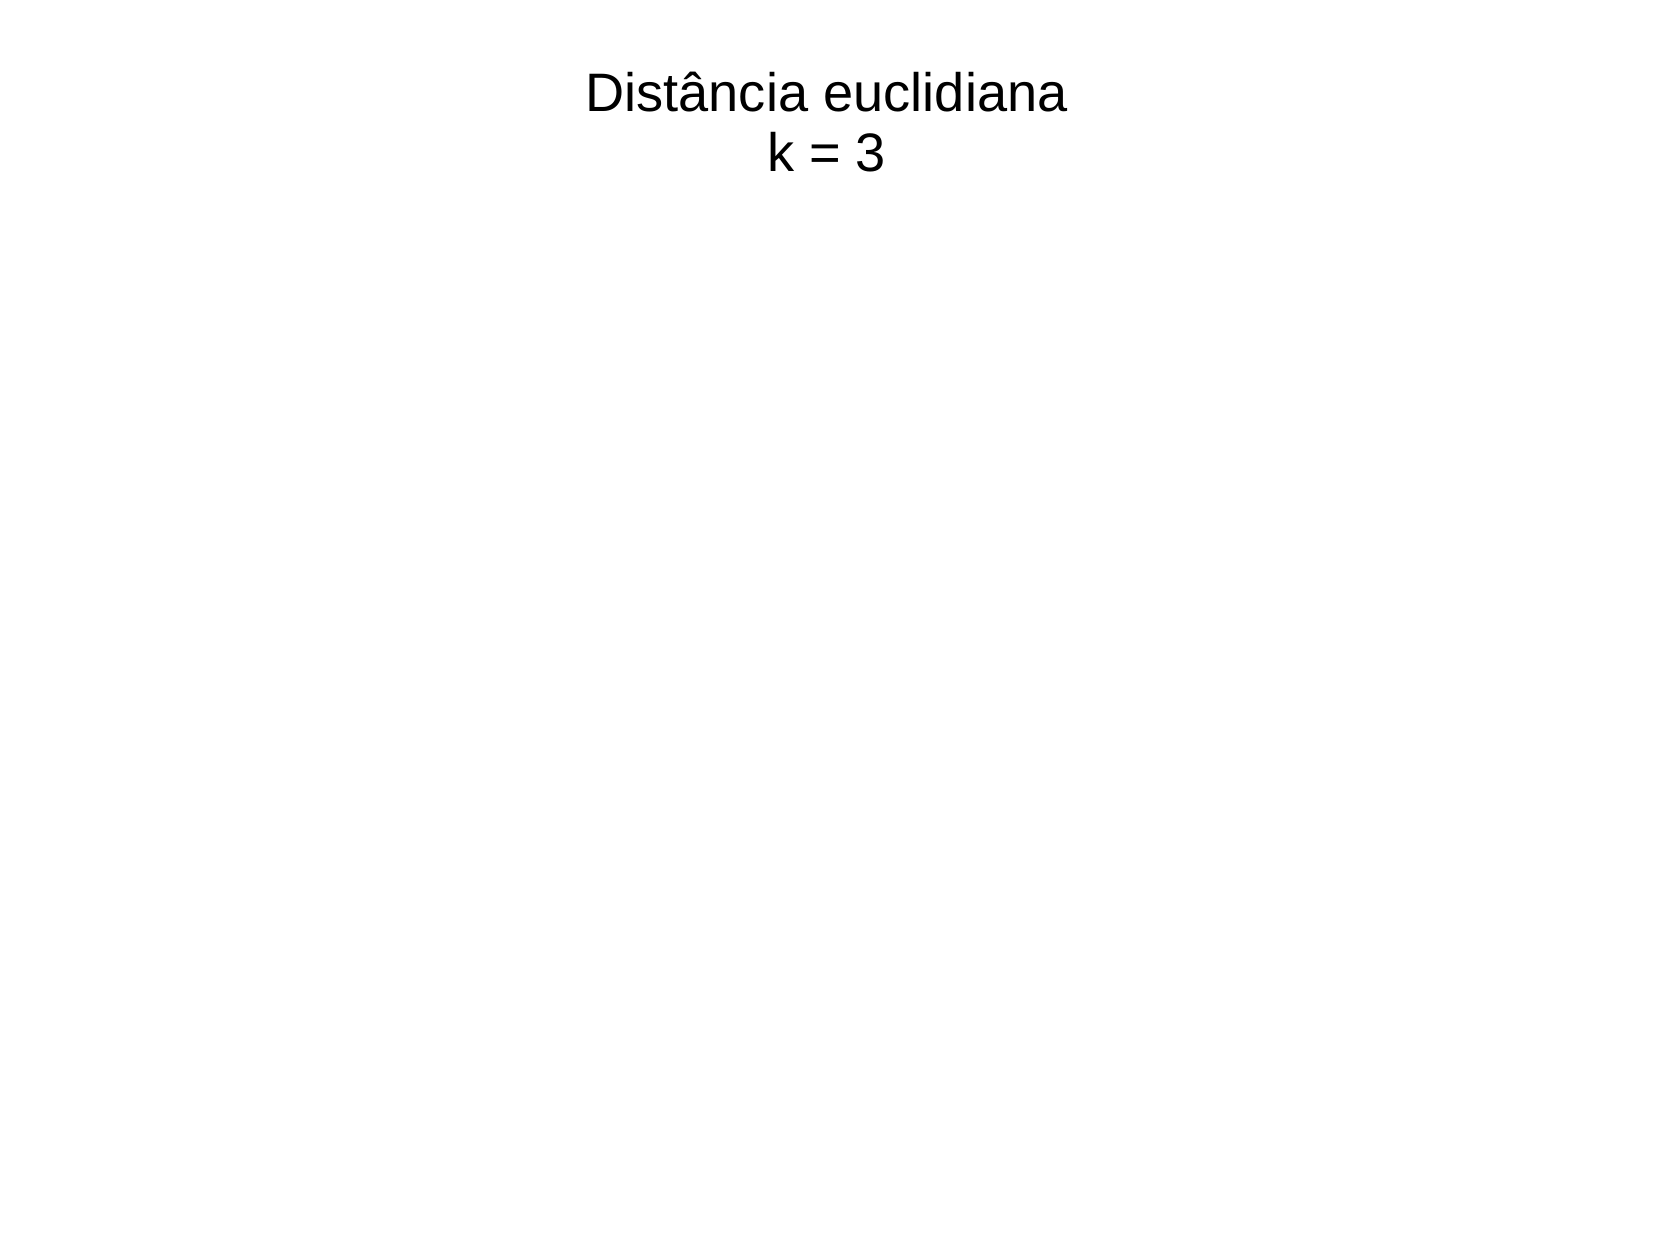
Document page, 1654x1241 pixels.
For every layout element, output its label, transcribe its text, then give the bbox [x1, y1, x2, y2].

title Distância euclidiana k = 3 [82, 0, 1571, 365]
